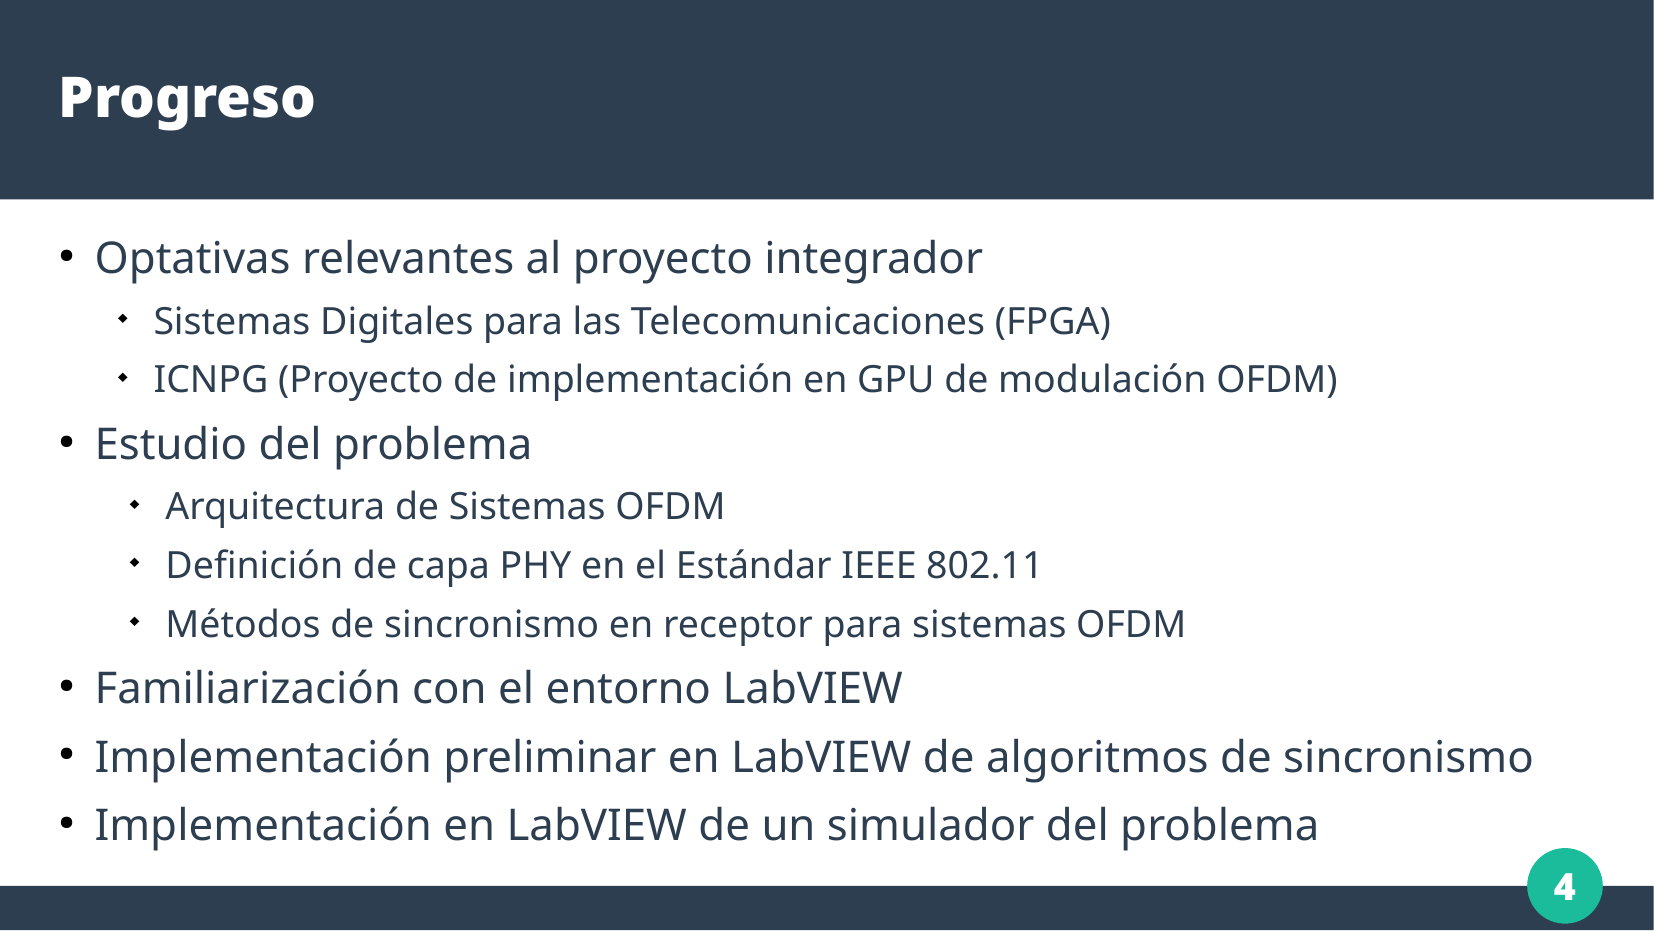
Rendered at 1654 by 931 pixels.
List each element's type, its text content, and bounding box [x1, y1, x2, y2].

subtitle Optativas relevantes al proyecto integrador Sistemas Digitales para las Telecomunicaciones (FPGA) ICNPG (Proyecto de implementación en GPU de modulación OFDM) Estudio del problema Arquitectura de Sistemas OFDM Definición de capa PHY en el Estándar IEEE 802.11 Métodos de sincronismo en receptor para sistemas OFDM Familiarización con el entorno LabVIEW Implementación preliminar en LabVIEW de algoritmos de sincronismo Implementación en LabVIEW de un simulador del problema [59, 203, 1595, 869]
title Progreso [59, 37, 1595, 155]
